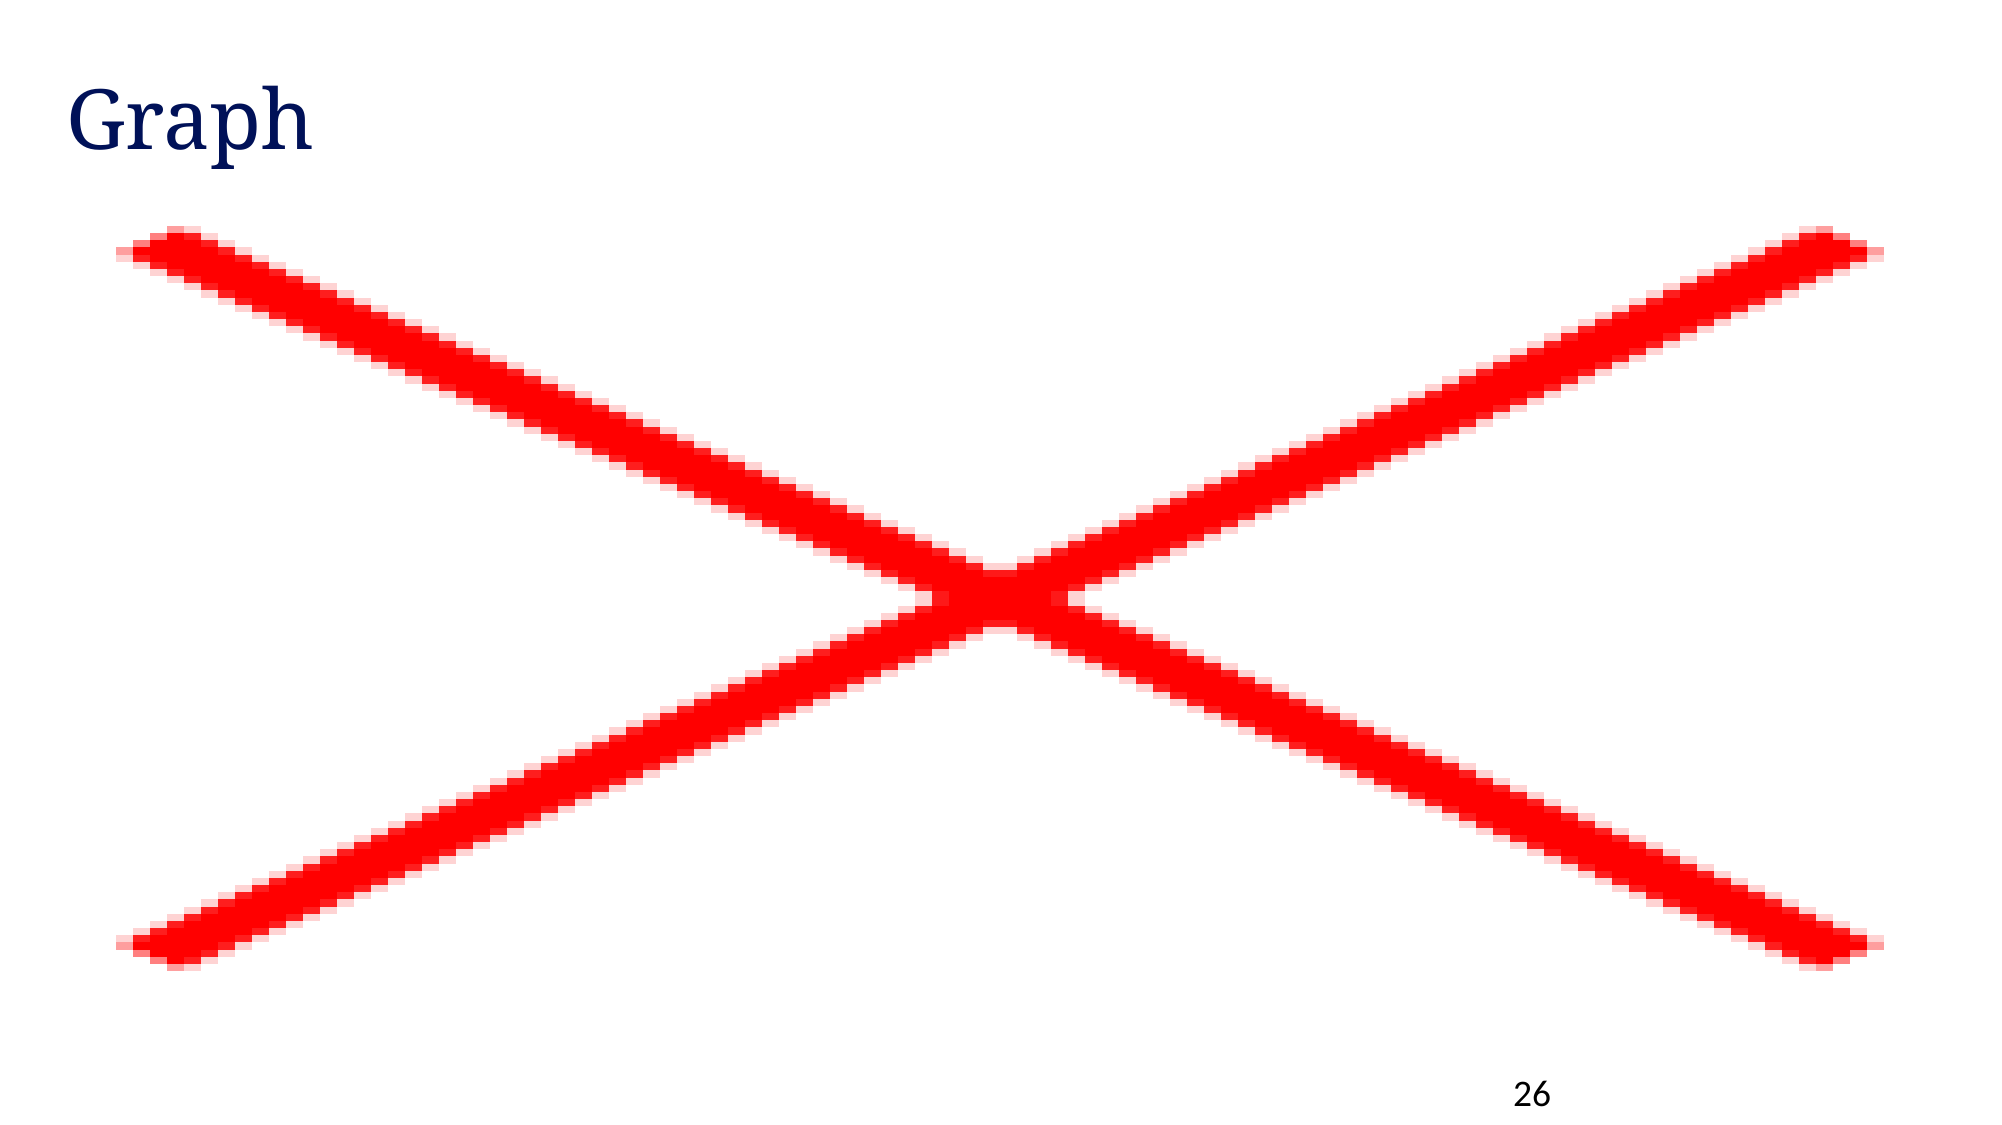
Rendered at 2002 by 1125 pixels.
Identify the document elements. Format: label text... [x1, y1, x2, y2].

text_box 26 [1498, 1061, 1949, 1122]
chart [66, 205, 1935, 993]
title Graph [66, 66, 1935, 138]
